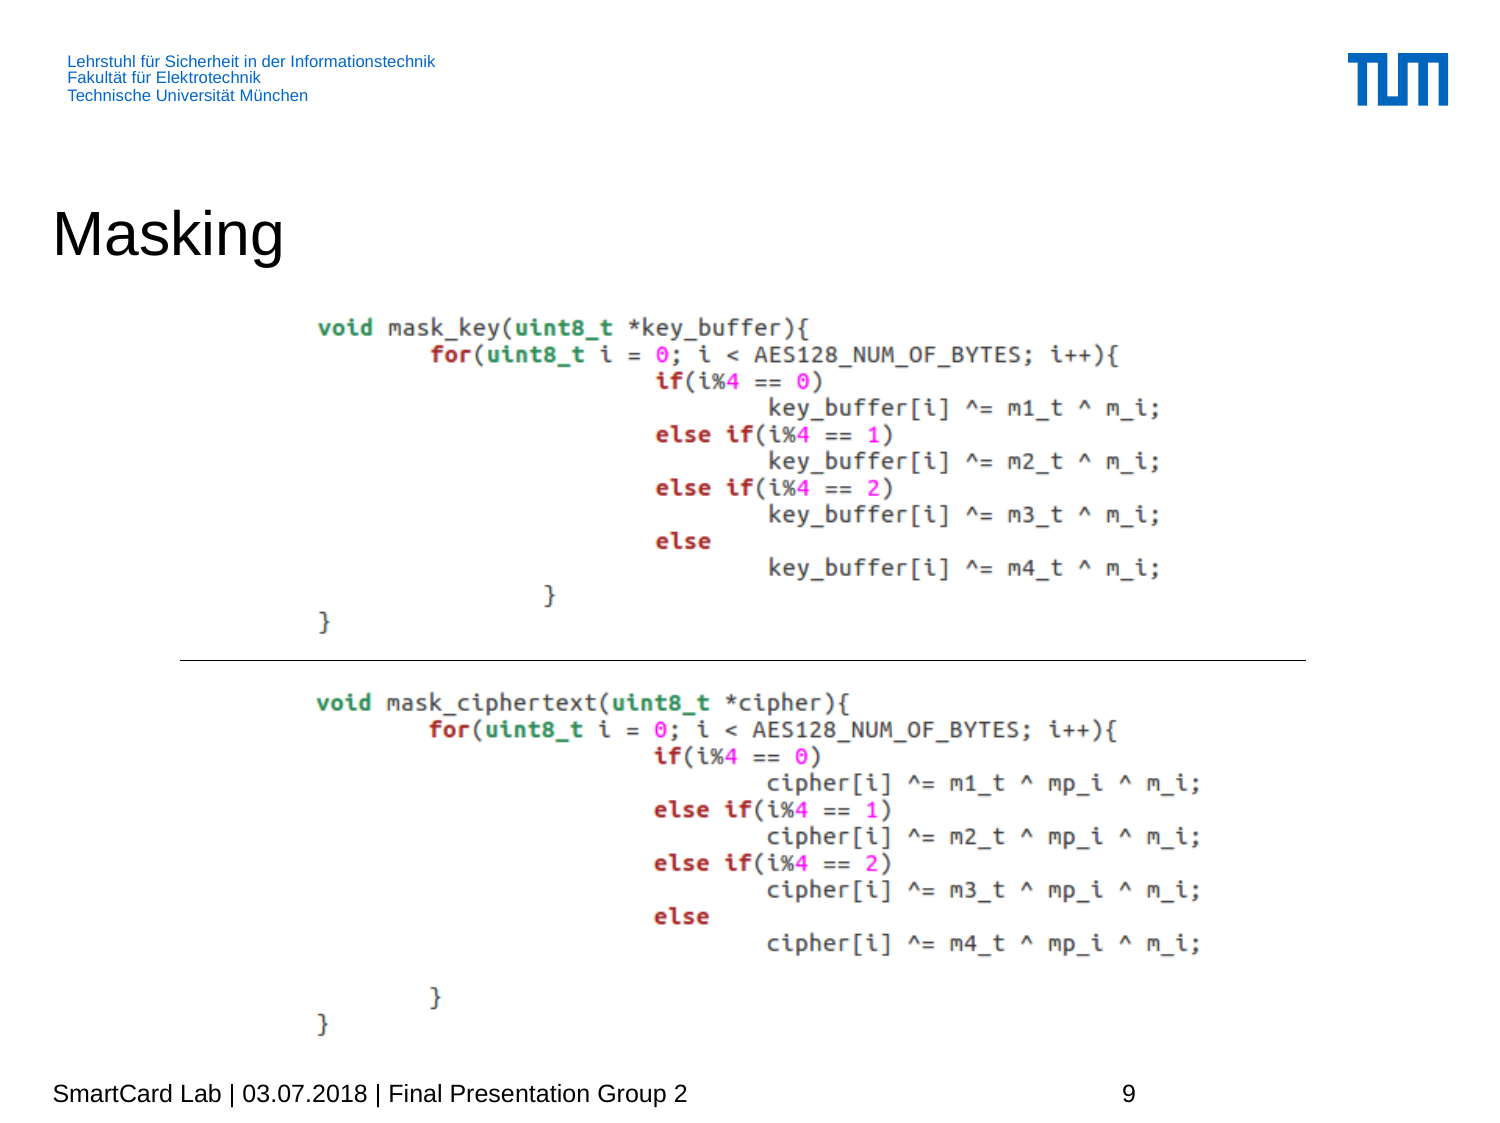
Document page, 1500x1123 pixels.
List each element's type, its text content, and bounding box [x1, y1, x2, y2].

picture [315, 689, 1208, 1044]
text_box SmartCard Lab | 03.07.2018 | Final Presentation Group 2 [52, 1062, 1116, 1123]
title Masking [52, 192, 1453, 268]
text_box <number> [1122, 1062, 1459, 1123]
picture [315, 314, 1180, 645]
